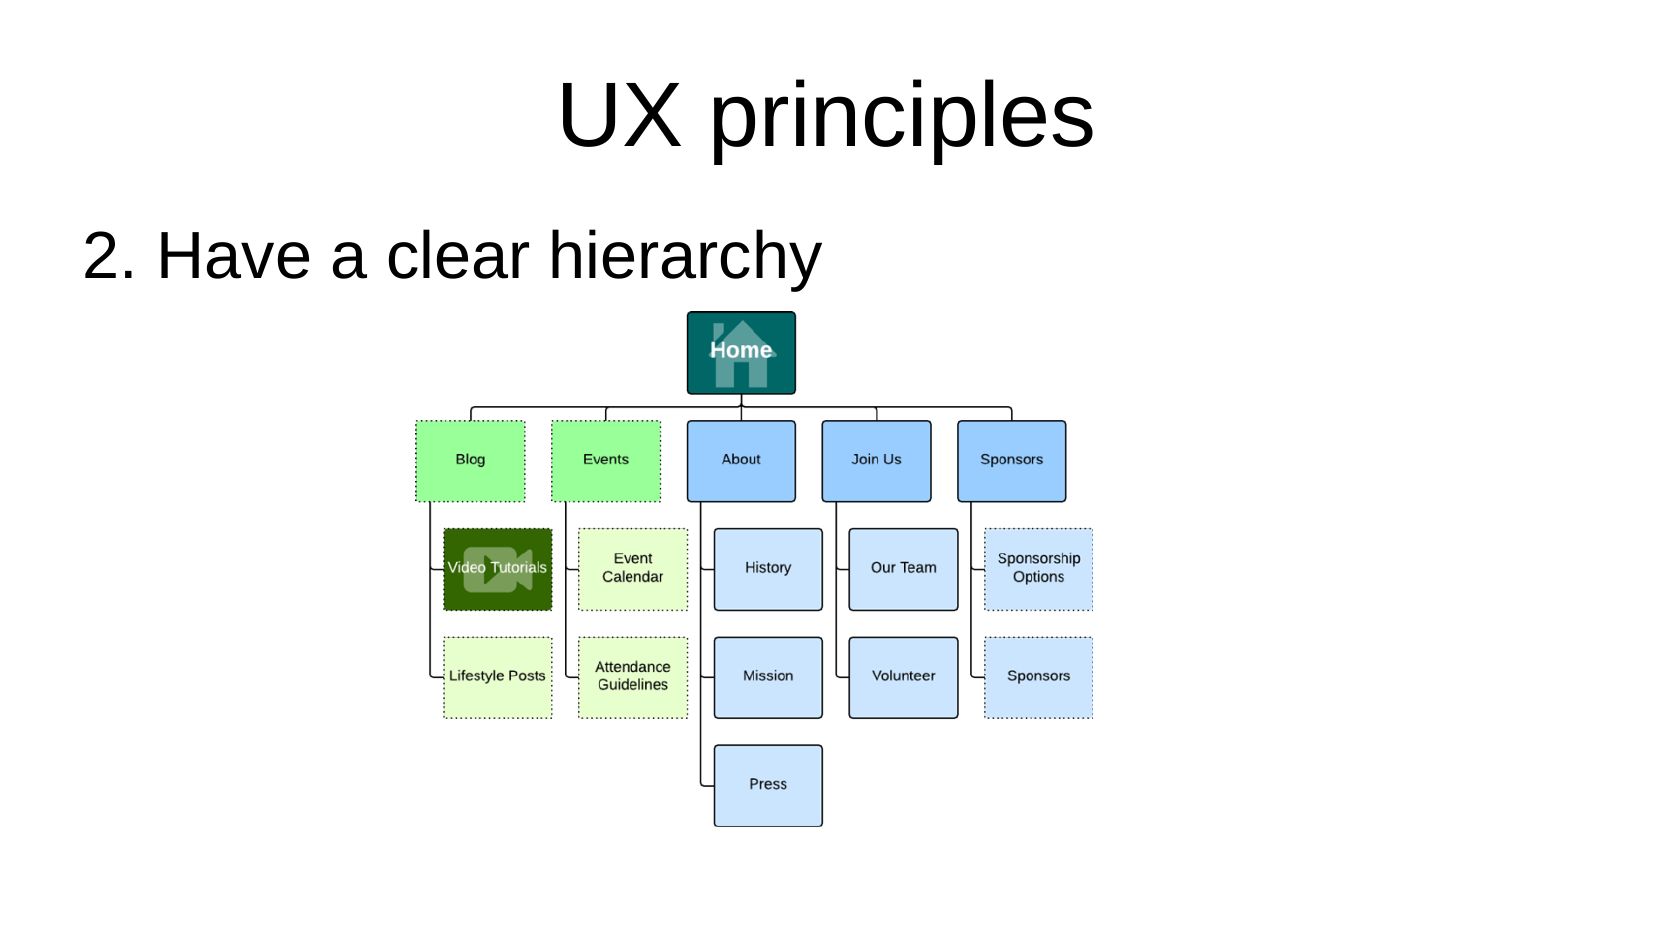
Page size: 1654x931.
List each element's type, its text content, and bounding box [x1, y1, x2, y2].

subtitle 2. Have a clear hierarchy [82, 217, 1571, 758]
picture [415, 311, 1093, 827]
title UX principles [82, 37, 1571, 193]
